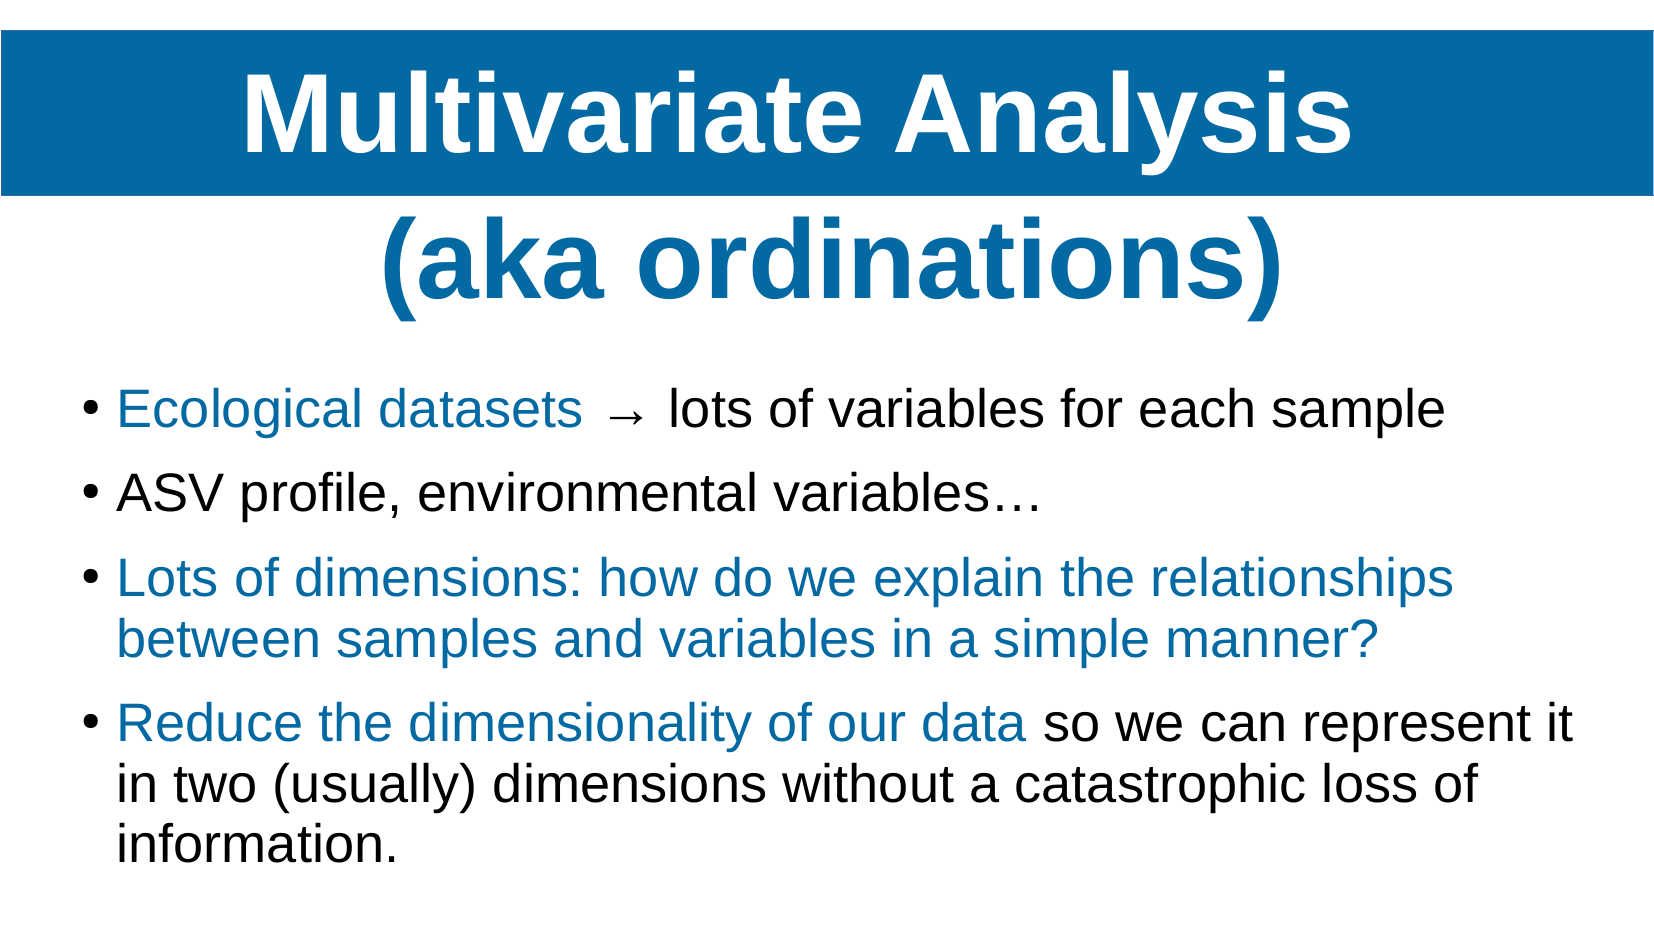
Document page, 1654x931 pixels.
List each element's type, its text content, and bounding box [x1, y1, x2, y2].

text_box [1, 30, 1654, 196]
text_box Ecological datasets → lots of variables for each sample ASV profile, environmental variables… Lots of dimensions: how do we explain the relationships between samples and variables in a simple manner? Reduce the dimensionality of our data so we can represent it in two (usually) dimensions without a catastrophic loss of information. [66, 371, 1606, 882]
text_box (aka ordinations) [60, 189, 1606, 340]
text_box Multivariate Analysis [226, 42, 1501, 309]
